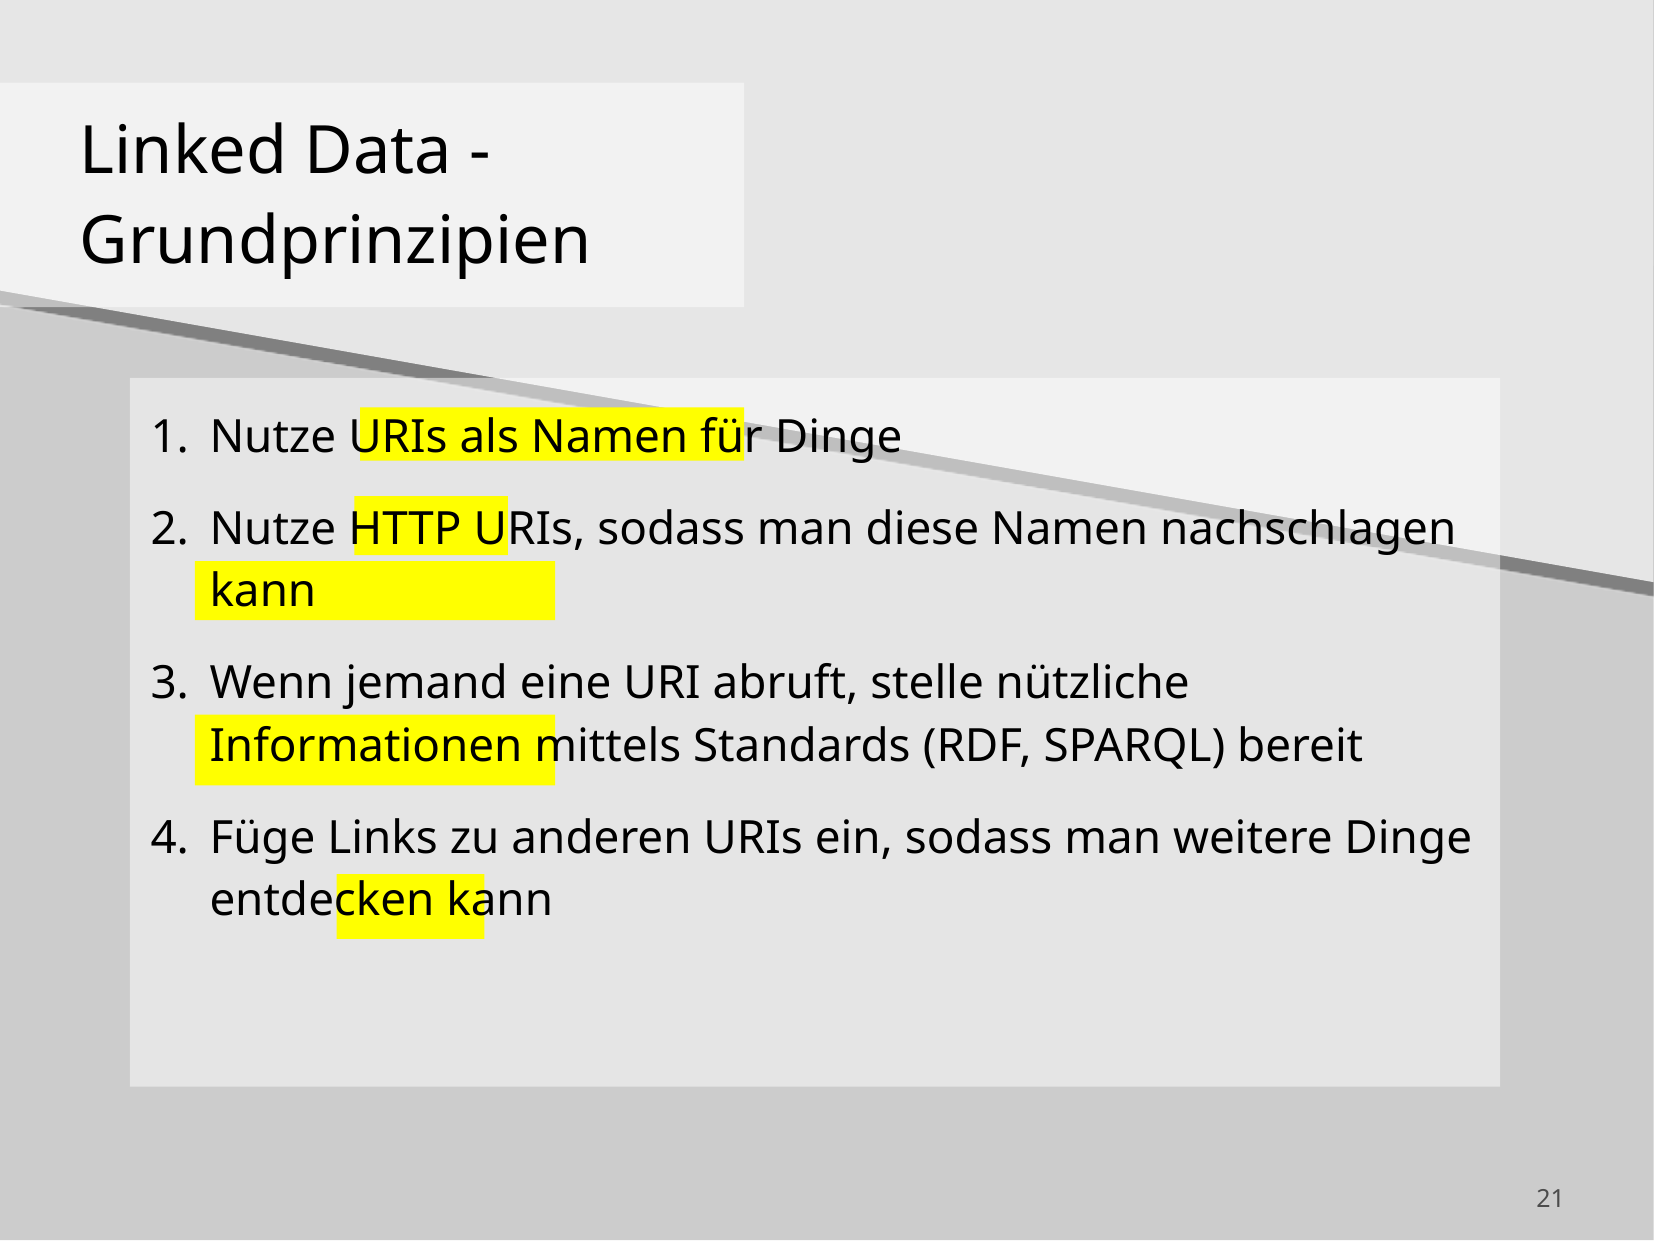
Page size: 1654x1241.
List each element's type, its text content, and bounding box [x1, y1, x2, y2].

text_box Nutze URIs als Namen für Dinge Nutze HTTP URIs, sodass man diese Namen nachschlagen kann Wenn jemand eine URI abruft, stelle nützliche Informationen mittels Standards (RDF, SPARQL) bereit Füge Links zu anderen URIs ein, sodass man weitere Dinge entdecken kann [135, 395, 1524, 1010]
text_box [129, 377, 1501, 1087]
text_box Linked Data - Grundprinzipien [64, 94, 762, 296]
text_box [0, 82, 745, 308]
